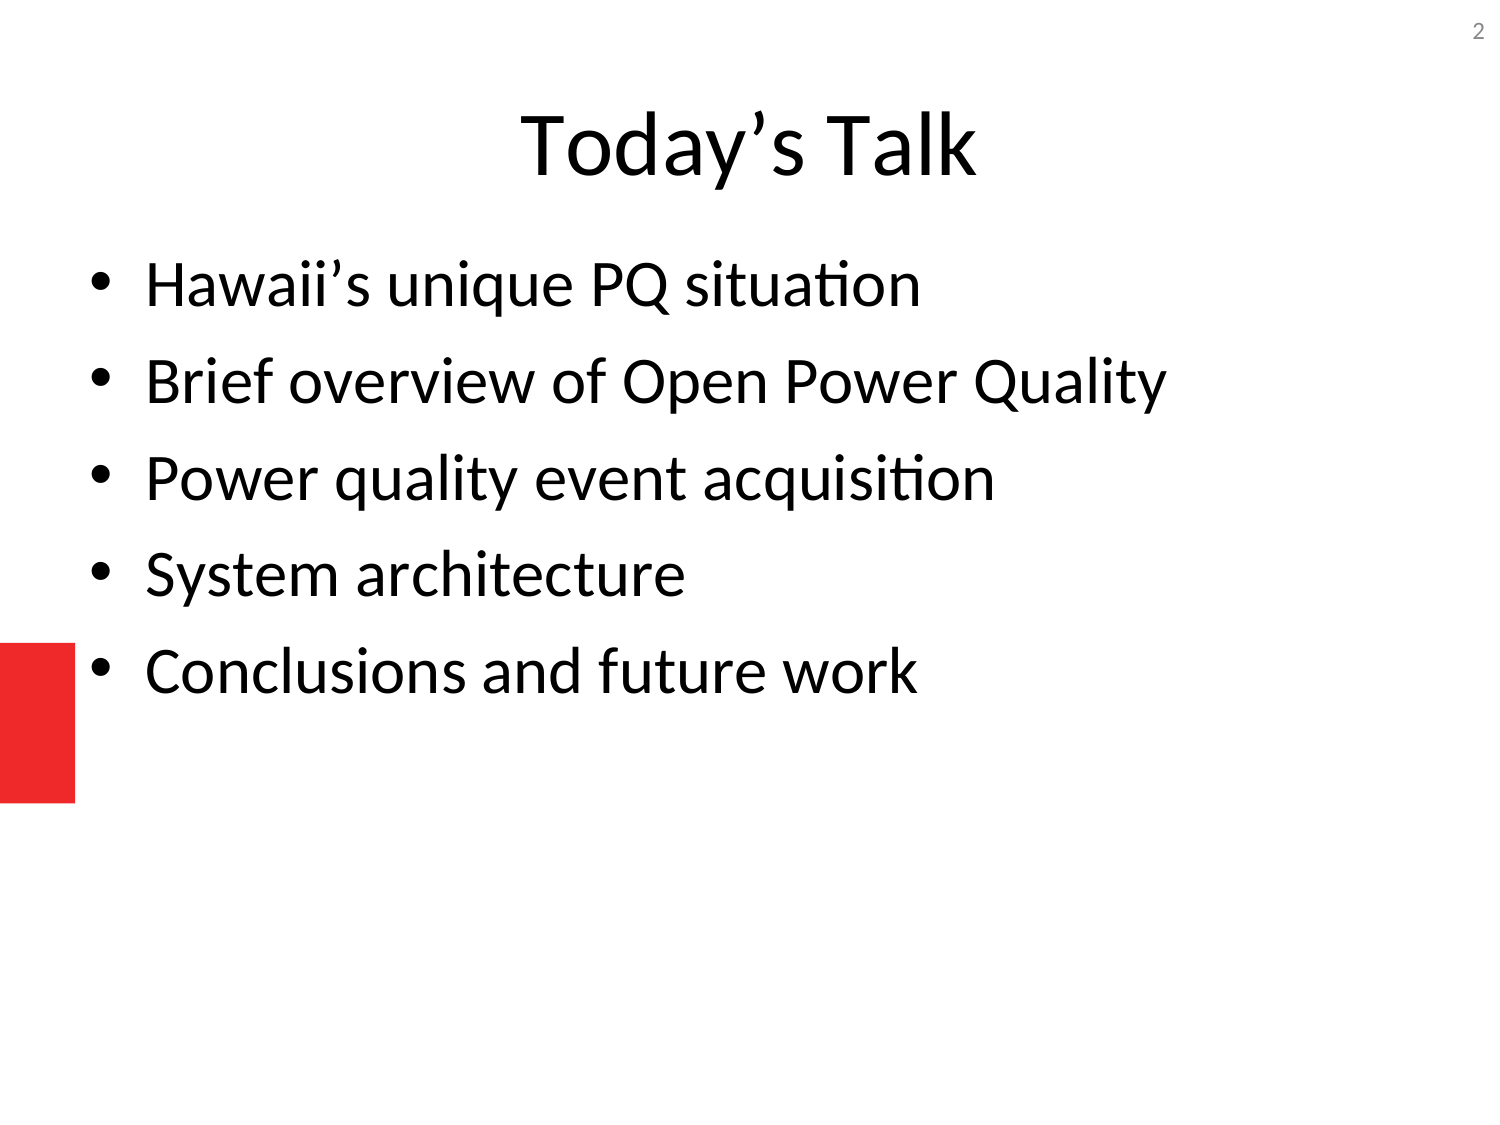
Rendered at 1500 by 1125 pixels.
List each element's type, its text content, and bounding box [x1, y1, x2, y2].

text_box Today’s Talk [75, 45, 1426, 232]
text_box <number> [1149, 0, 1500, 60]
text_box Hawaii’s unique PQ situation Brief overview of Open Power Quality Power quality event acquisition System architecture Conclusions and future work [75, 232, 1426, 976]
